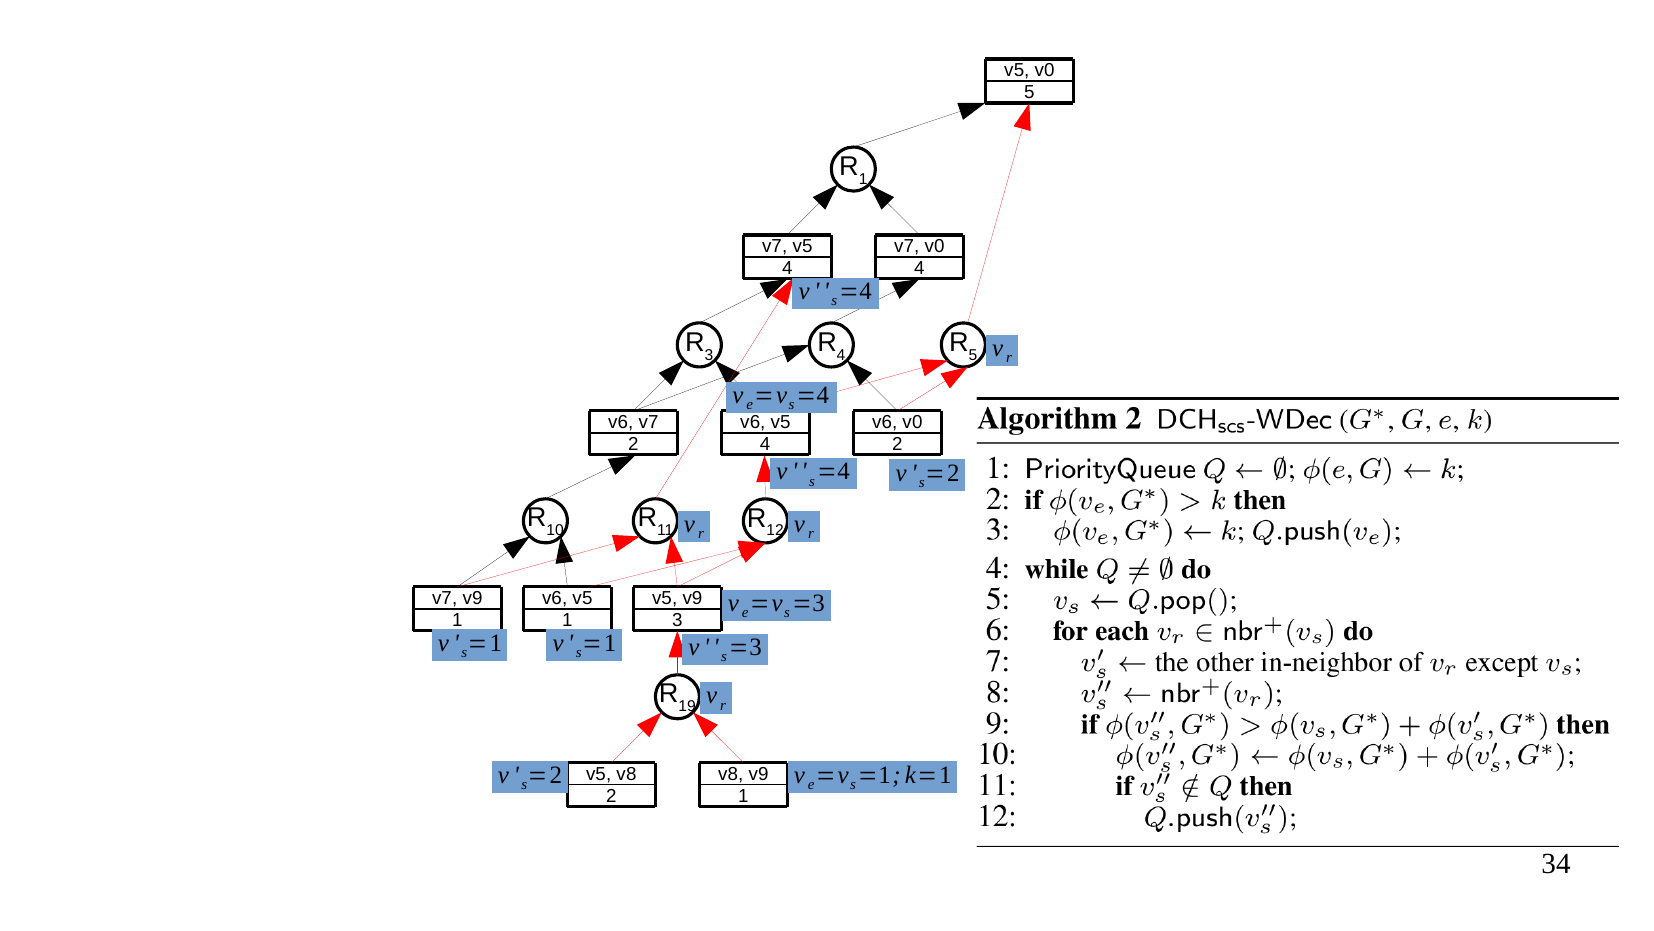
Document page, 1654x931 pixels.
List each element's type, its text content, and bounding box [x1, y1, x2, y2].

text_box 1 [525, 610, 610, 629]
text_box R5 [941, 322, 985, 367]
text_box v7, v5 [745, 237, 830, 256]
text_box 1 [701, 785, 786, 805]
text_box 4 [745, 258, 830, 277]
chart [770, 457, 858, 490]
text_box 1 [415, 610, 500, 629]
chart [682, 633, 768, 666]
chart [721, 589, 831, 622]
text_box v6, v0 [855, 412, 940, 432]
text_box 2 [591, 434, 676, 453]
text_box R4 [809, 322, 854, 367]
chart [726, 381, 837, 413]
chart [699, 682, 733, 714]
text_box 4 [877, 258, 962, 277]
chart [787, 761, 957, 793]
text_box v7, v9 [415, 588, 500, 608]
text_box v6, v5 [525, 588, 610, 608]
text_box 2 [855, 434, 940, 453]
text_box v8, v9 [701, 764, 786, 784]
text_box v7, v0 [877, 237, 962, 256]
text_box R3 [677, 322, 722, 367]
text_box R10 [523, 498, 568, 543]
chart [792, 277, 880, 309]
text_box v6, v7 [591, 412, 676, 432]
text_box v6, v5 [723, 412, 808, 432]
chart [491, 761, 568, 793]
chart [546, 629, 622, 661]
picture [976, 397, 1619, 849]
text_box 2 [569, 785, 654, 805]
chart [985, 334, 1019, 367]
chart [677, 510, 711, 542]
chart [889, 459, 966, 491]
text_box v5, v9 [635, 588, 720, 608]
chart [787, 510, 821, 542]
text_box 5 [987, 82, 1072, 101]
text_box R1 [831, 147, 876, 192]
text_box 3 [635, 610, 720, 629]
text_box R11 [633, 498, 677, 543]
text_box R19 [655, 674, 699, 719]
text_box v5, v0 [987, 61, 1072, 80]
text_box R12 [743, 498, 787, 543]
chart [431, 629, 508, 661]
text_box 4 [723, 434, 808, 453]
text_box v5, v8 [569, 764, 654, 784]
